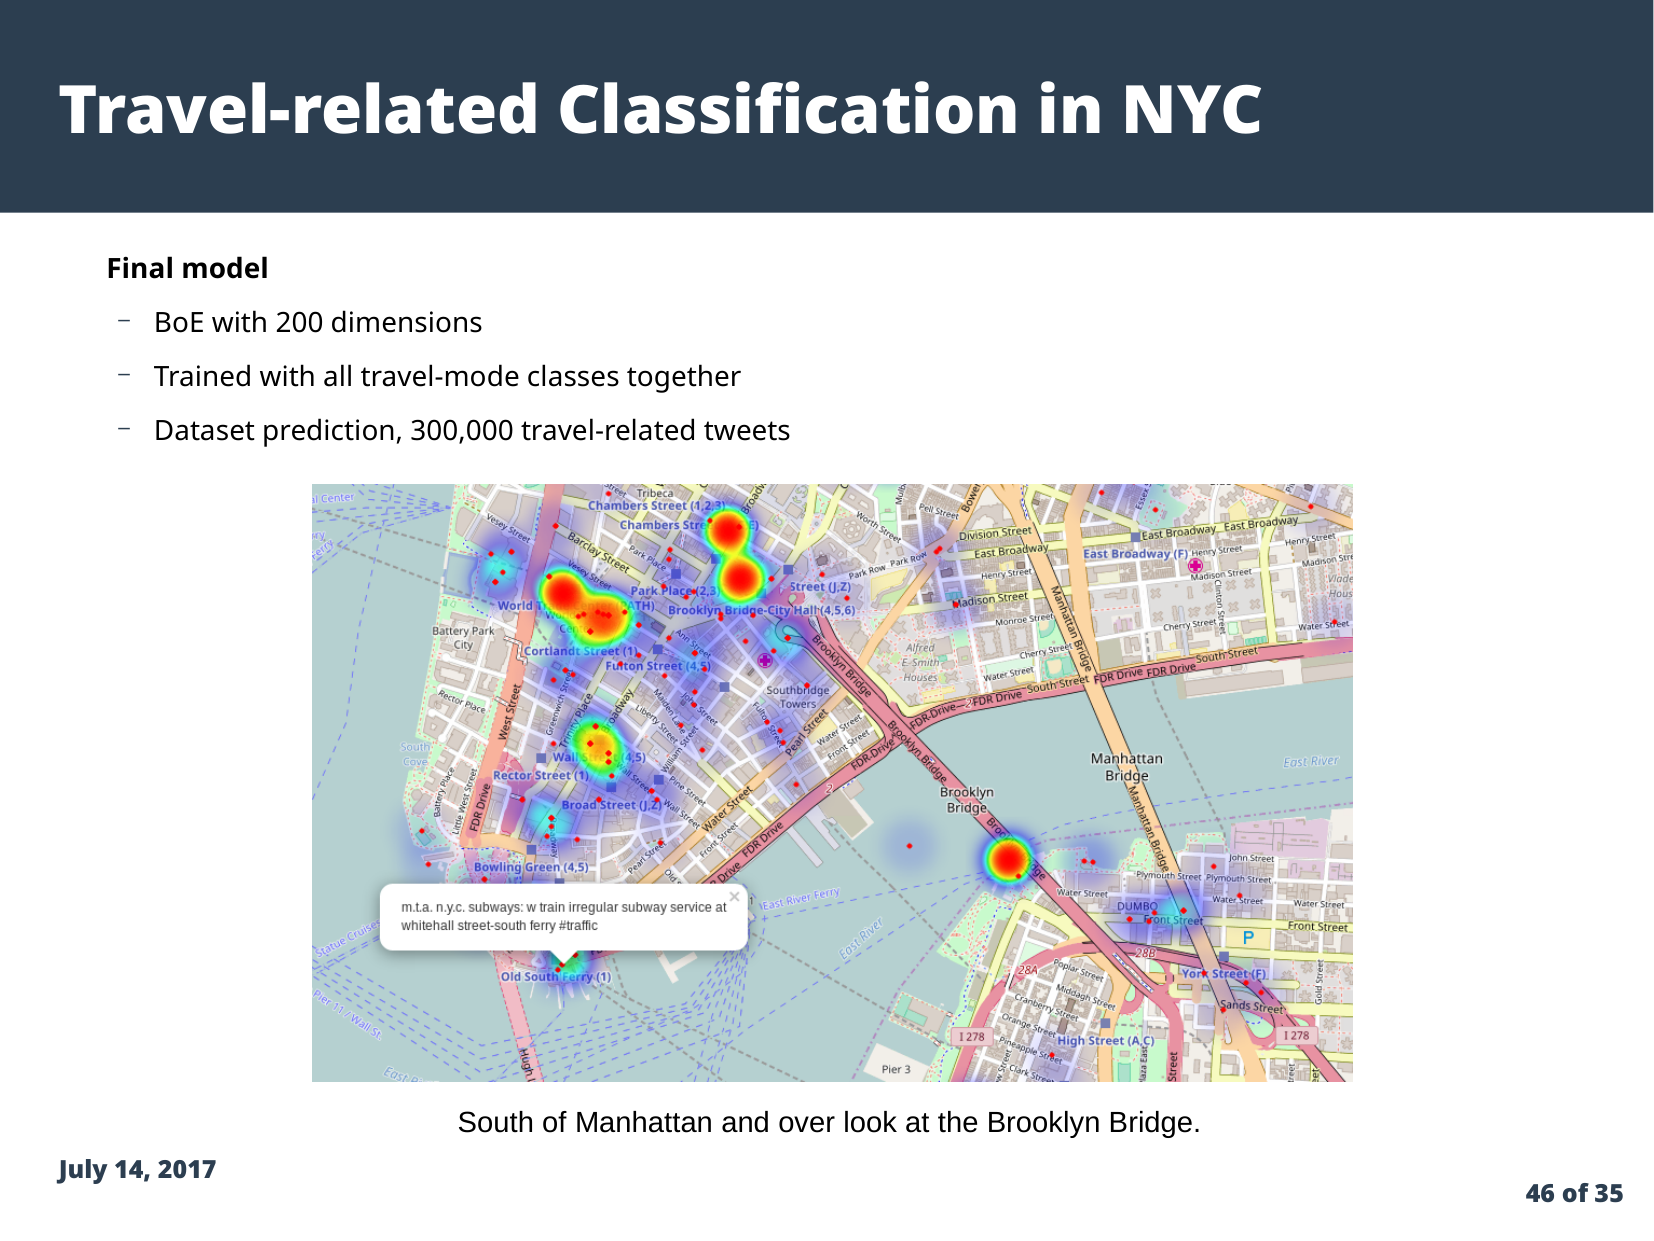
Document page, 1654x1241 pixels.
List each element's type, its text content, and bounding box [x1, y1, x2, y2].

title Travel-related Classification in NYC [59, 29, 1595, 187]
text_box South of Manhattan and over look at the Brooklyn Bridge. [442, 1098, 1235, 1170]
picture [312, 484, 1353, 1083]
list Final model BoE with 200 dimensions Trained with all travel-mode classes together Dataset prediction, 300,000 travel-related tweets [59, 248, 1583, 449]
